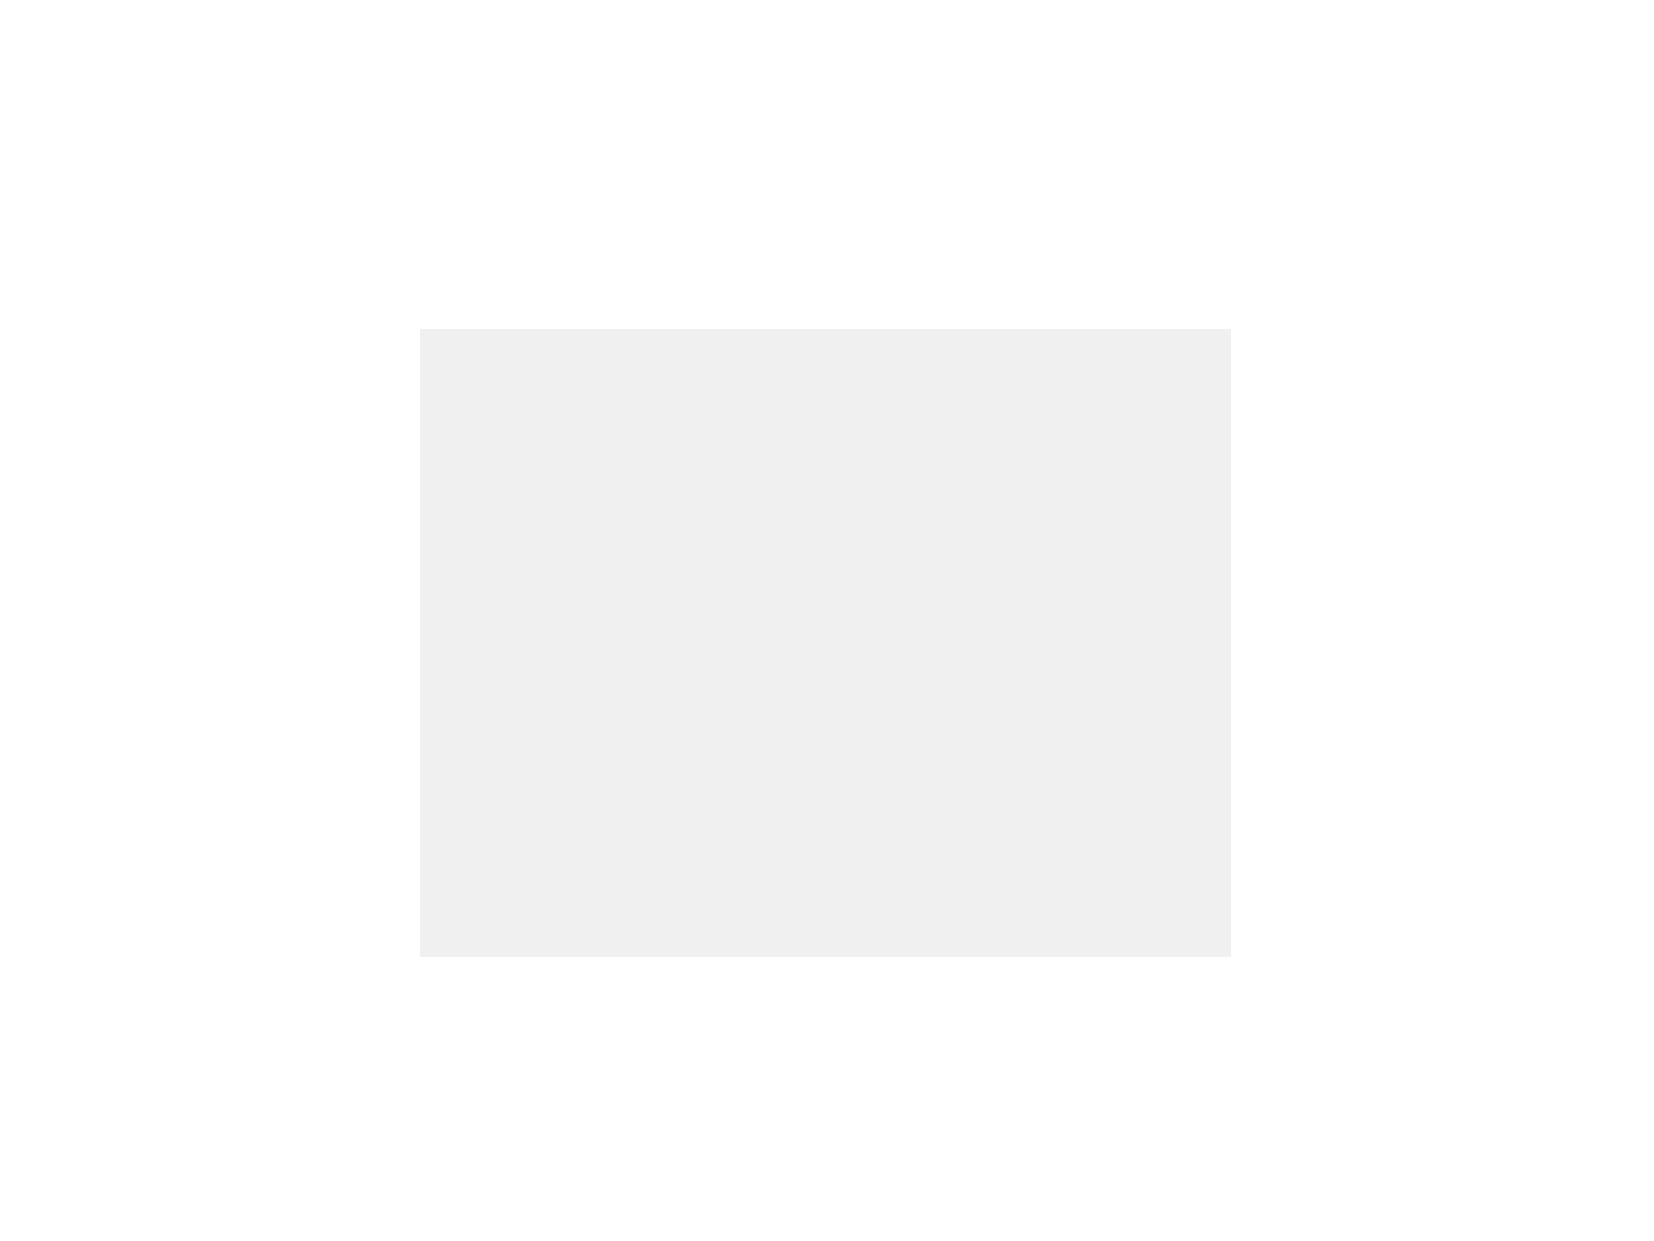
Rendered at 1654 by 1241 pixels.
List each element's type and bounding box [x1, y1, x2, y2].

picture [420, 329, 1231, 957]
